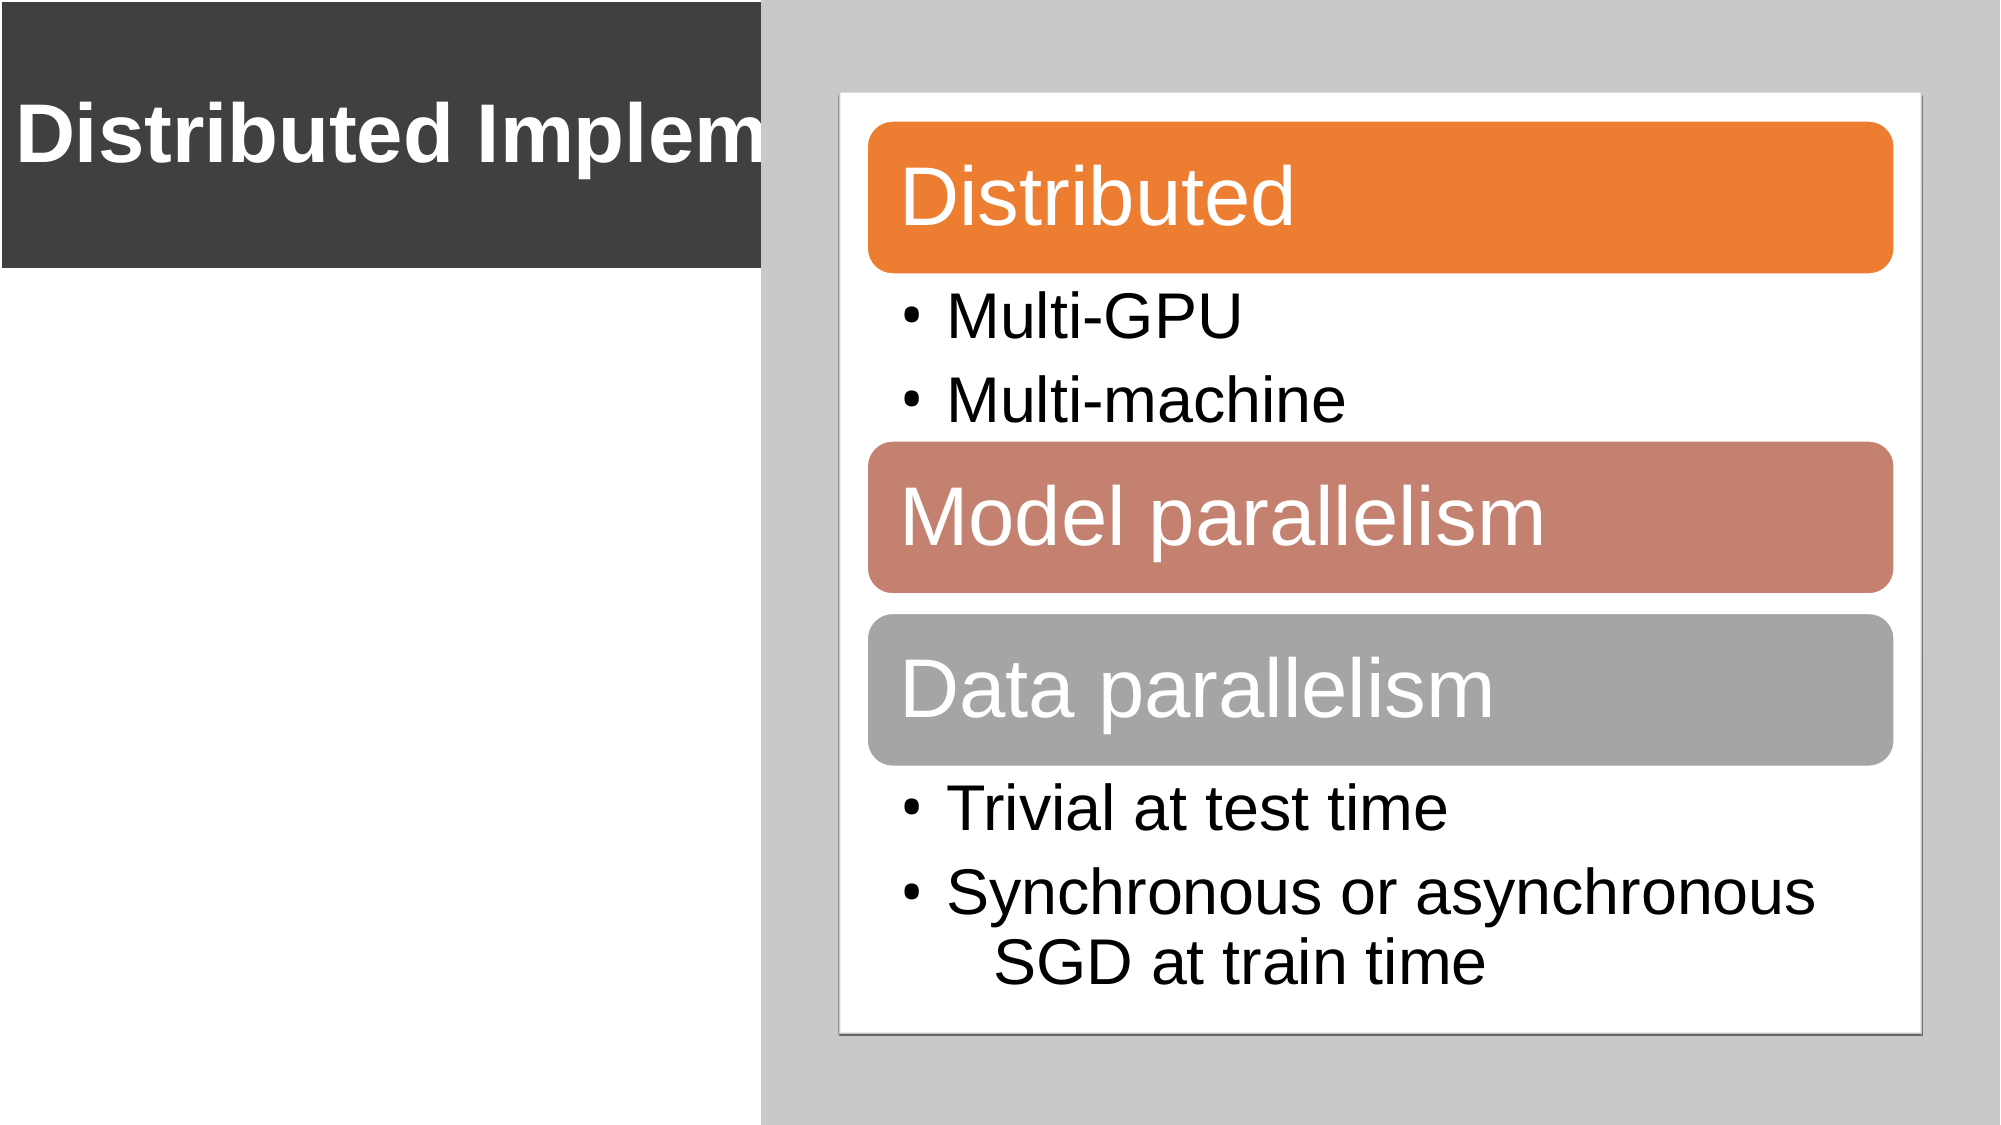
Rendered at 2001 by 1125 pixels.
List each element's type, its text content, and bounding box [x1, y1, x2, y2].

text_box [761, 0, 2000, 1125]
text_box Model parallelism [866, 440, 1895, 595]
text_box Data parallelism [866, 613, 1895, 766]
title Distributed Implementations [0, 0, 761, 1115]
text_box Multi-GPU Multi-machine [866, 274, 1895, 441]
text_box Trivial at test time Synchronous or asynchronous SGD at train time [866, 766, 1895, 1005]
text_box Distributed [866, 120, 1895, 274]
